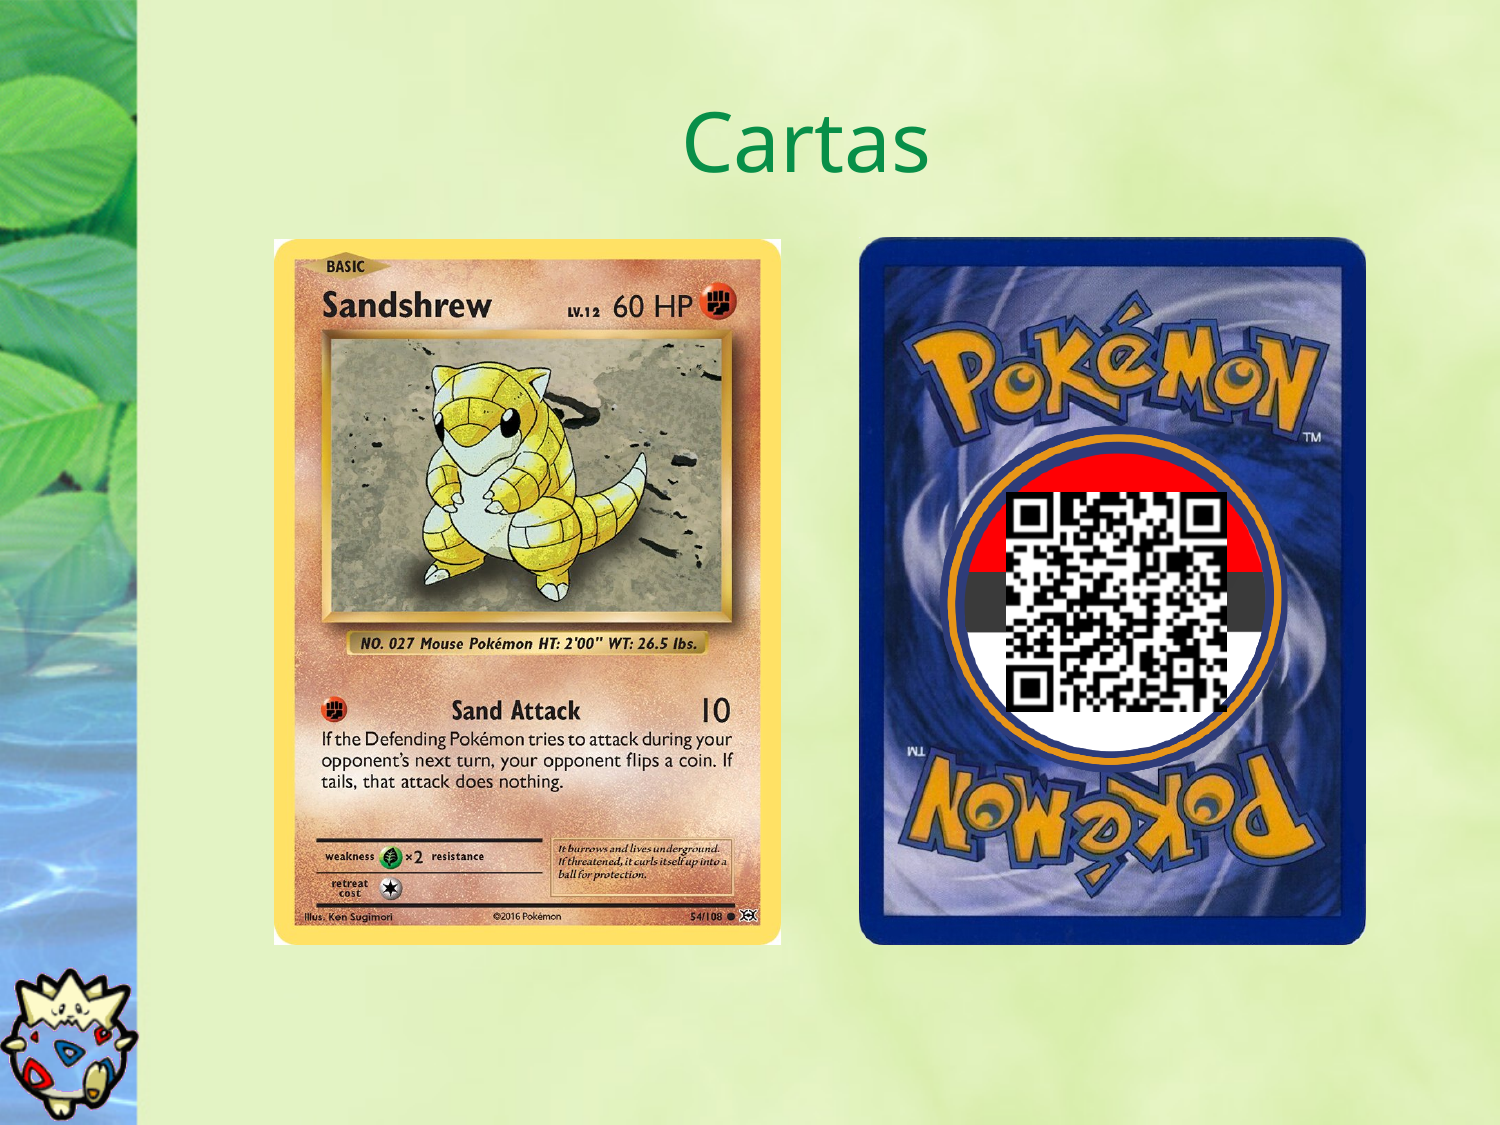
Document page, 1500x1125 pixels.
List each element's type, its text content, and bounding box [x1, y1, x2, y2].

title Cartas [187, 45, 1425, 233]
picture [0, 0, 1500, 1125]
